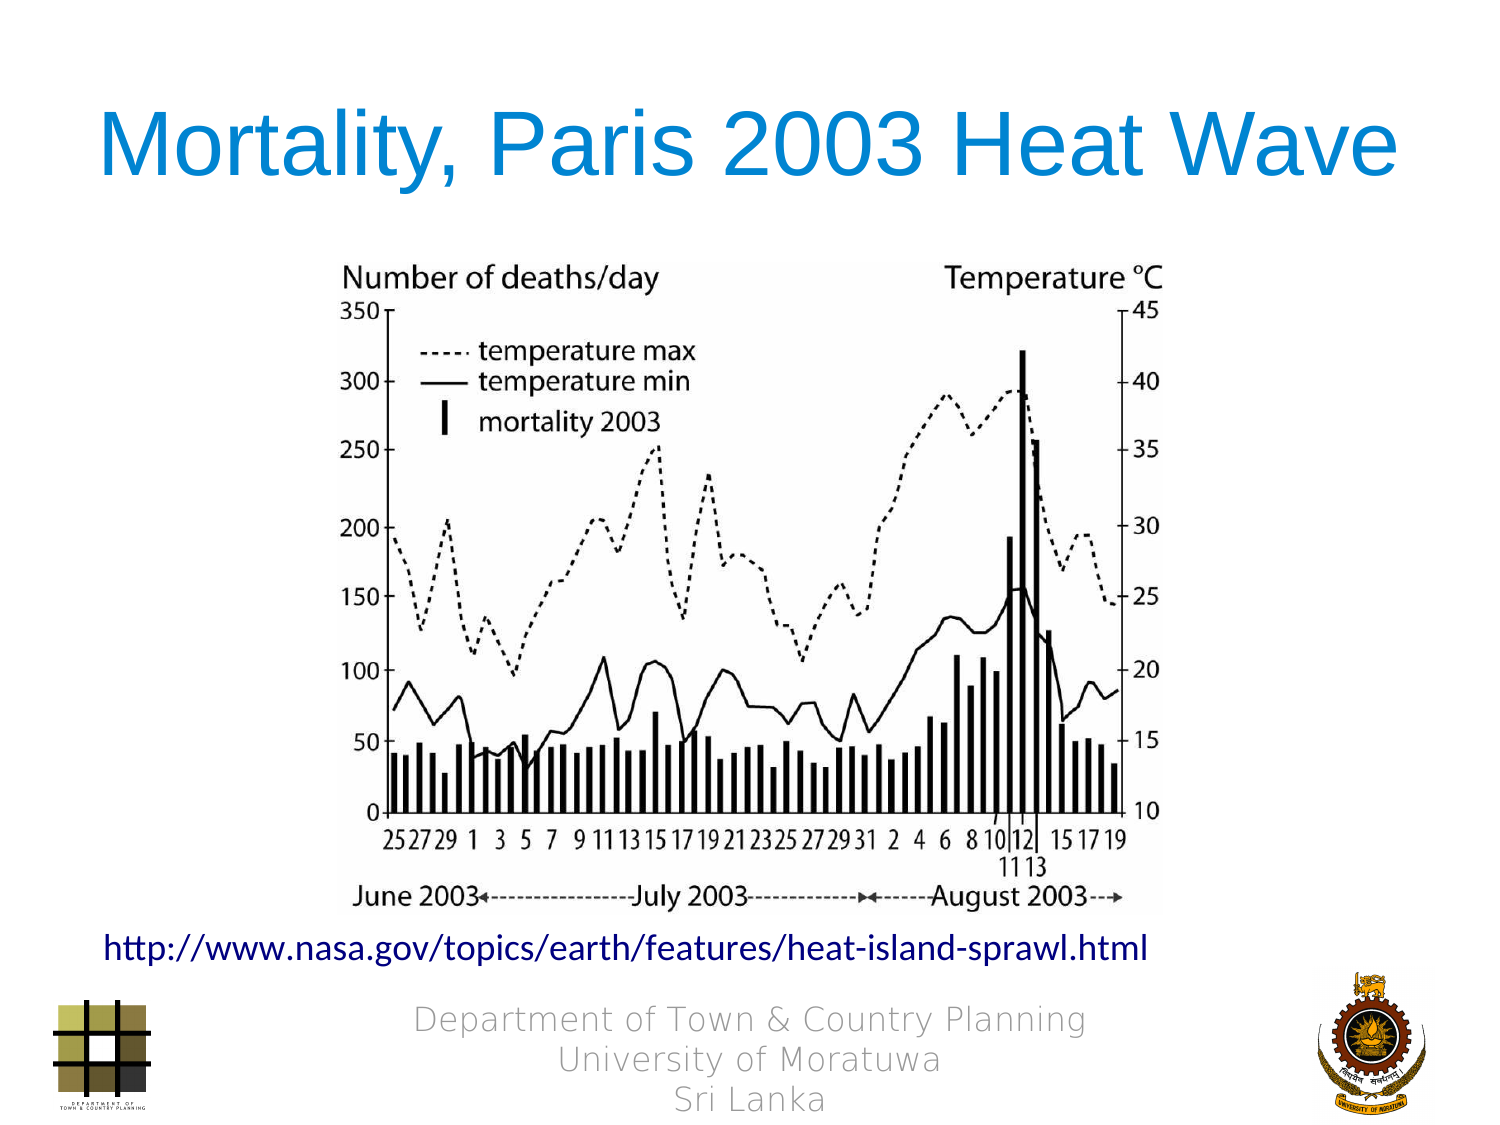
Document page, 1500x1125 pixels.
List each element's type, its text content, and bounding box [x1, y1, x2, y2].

picture [1312, 966, 1435, 1125]
picture [337, 262, 1163, 915]
title Mortality, Paris 2003 Heat Wave [75, 45, 1426, 233]
text_box http://www.nasa.gov/topics/earth/features/heat-island-sprawl.html [88, 915, 1366, 976]
picture [53, 1000, 151, 1110]
